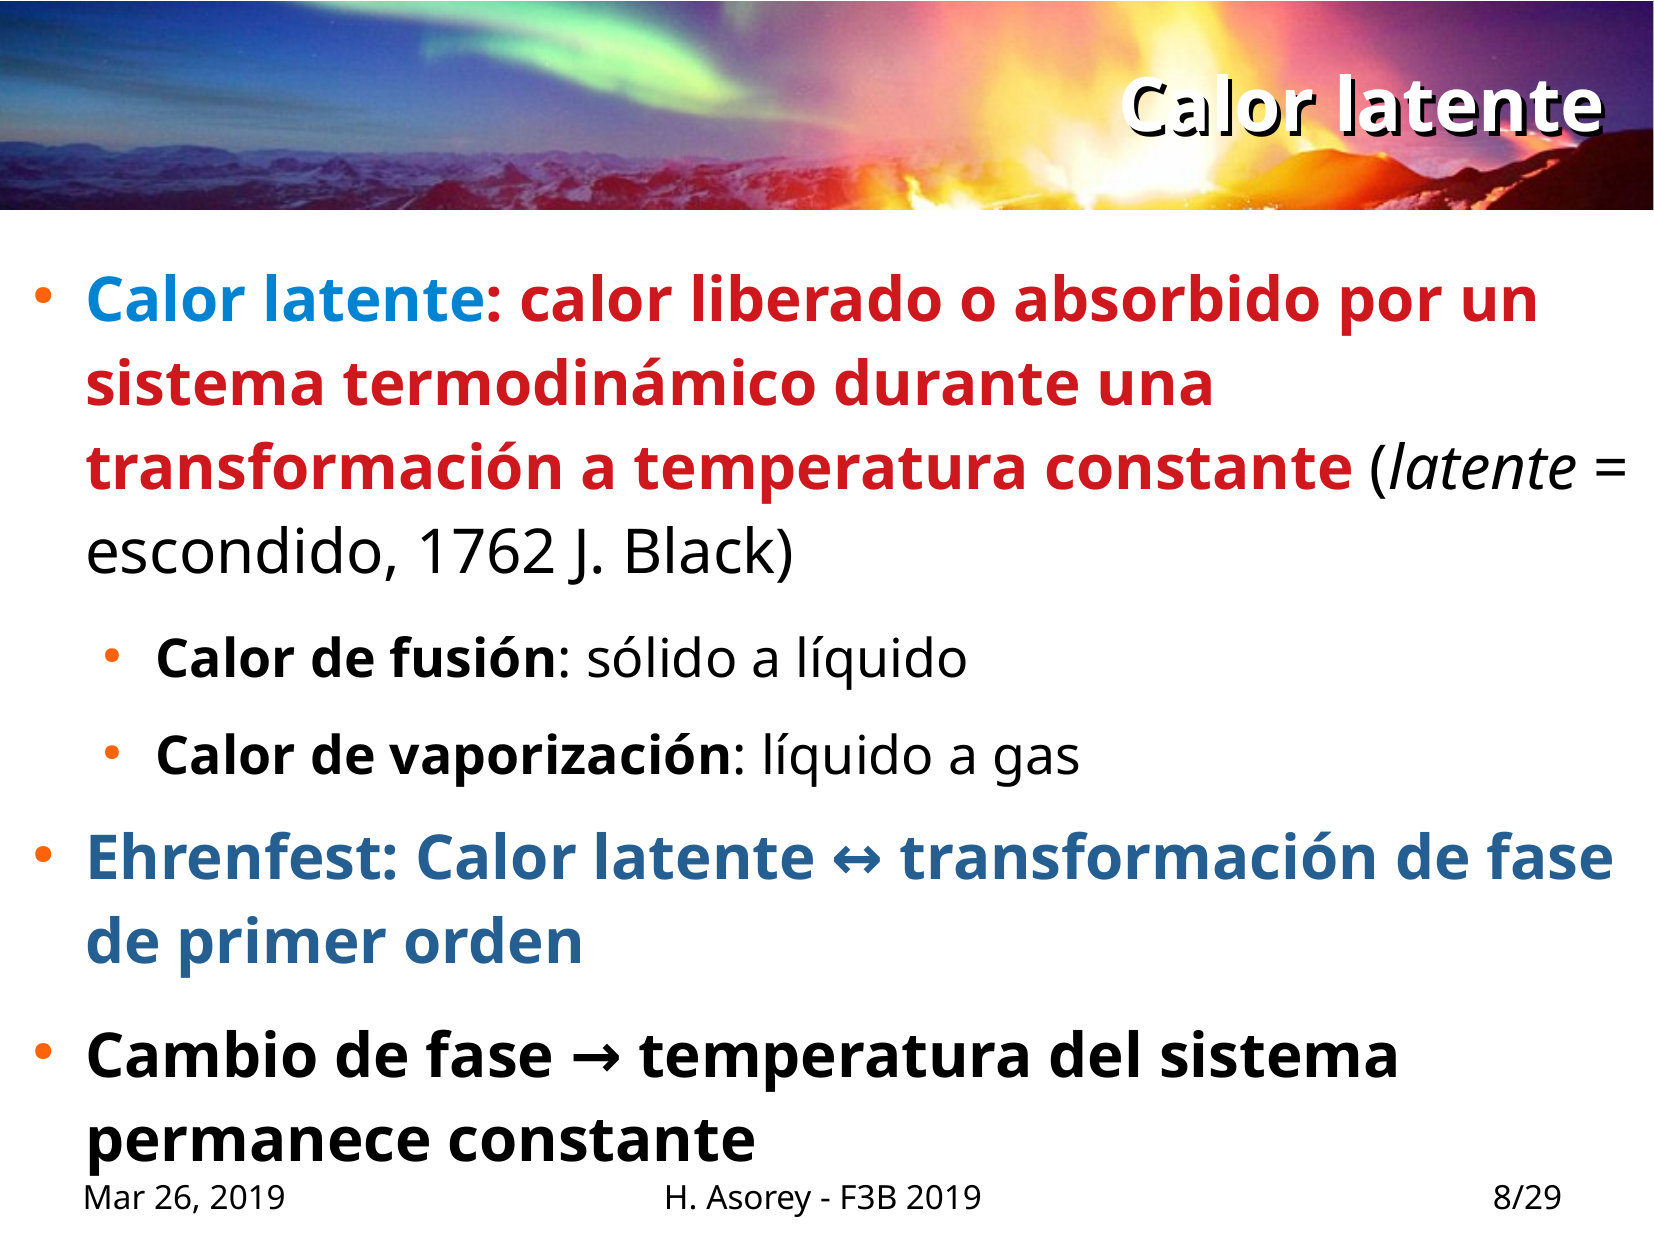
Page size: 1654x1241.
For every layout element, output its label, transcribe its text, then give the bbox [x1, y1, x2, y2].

title Calor latente [45, 15, 1606, 191]
list Calor latente: calor liberado o absorbido por un sistema termodinámico durante una transformación a temperatura constante (latente = escondido, 1762 J. Black) Calor de fusión: sólido a líquido Calor de vaporización: líquido a gas Ehrenfest: Calor latente ↔ transformación de fase de primer orden Cambio de fase → temperatura del sistema permanece constante [15, 255, 1636, 1186]
picture [0, 1, 1654, 210]
